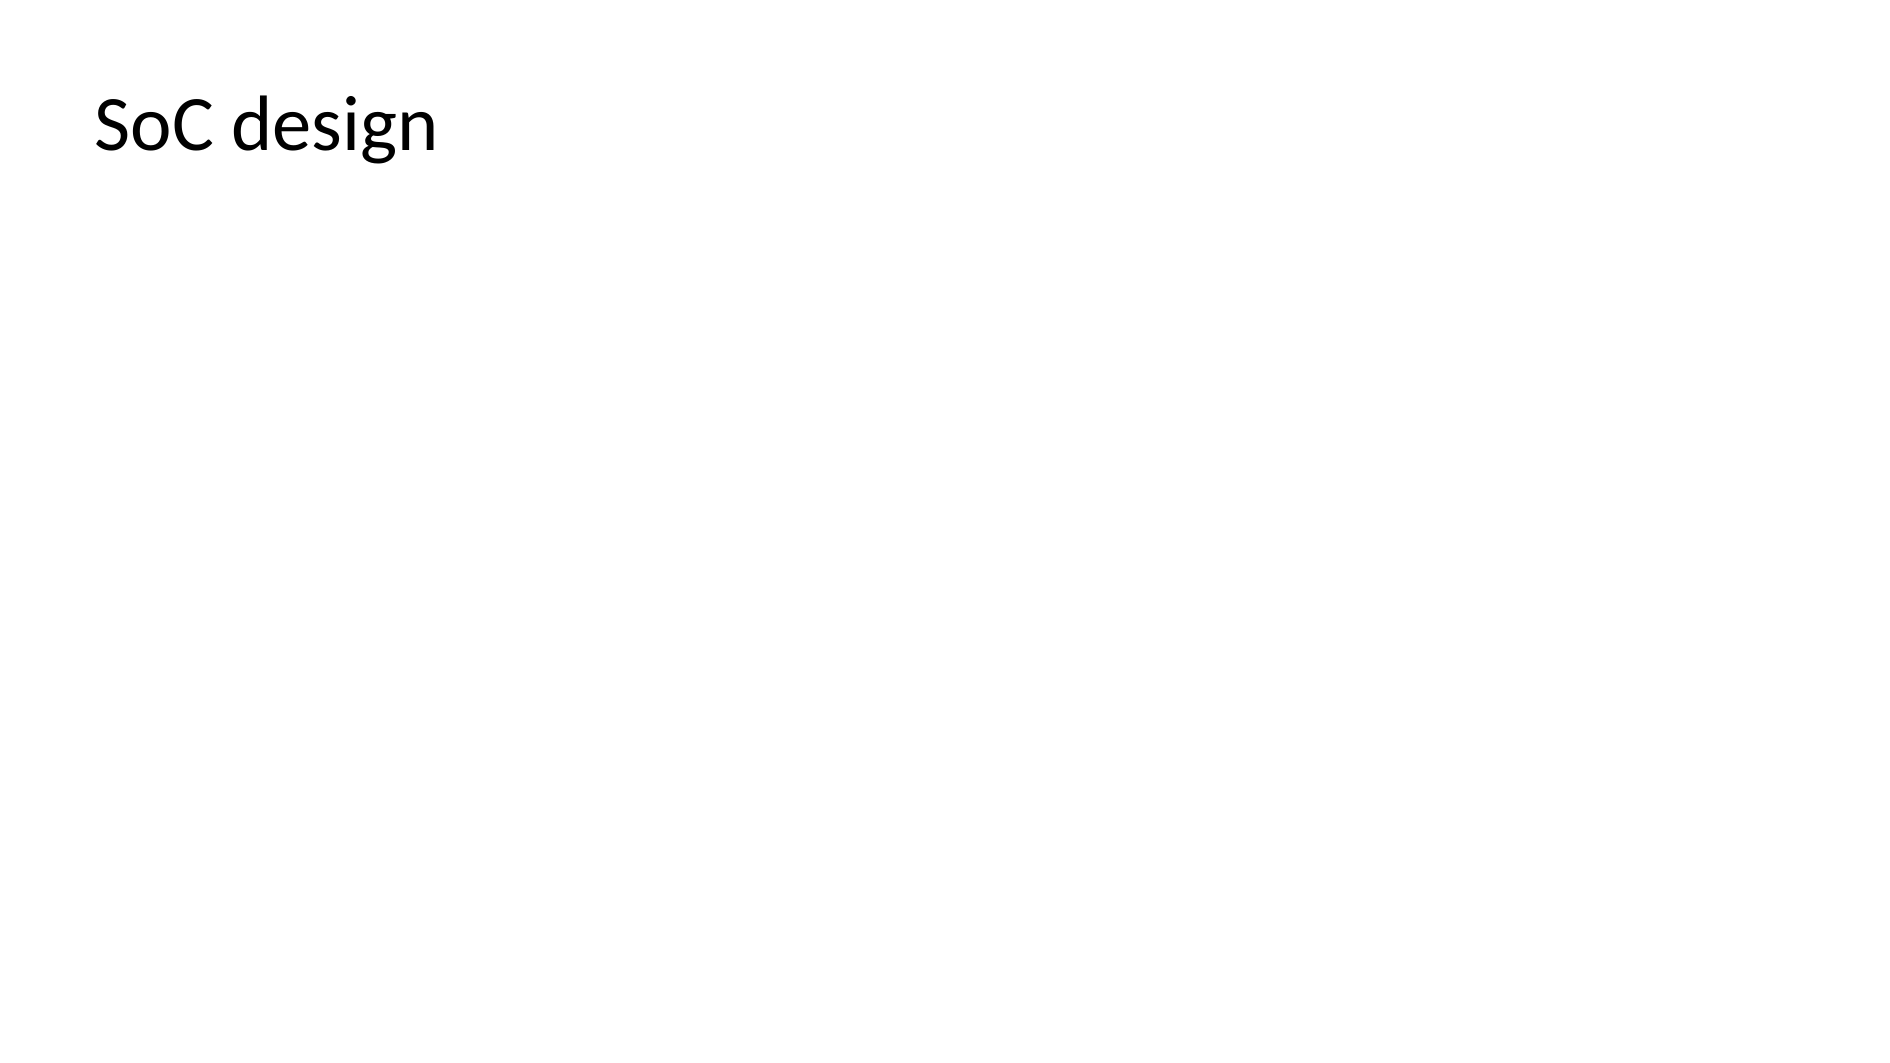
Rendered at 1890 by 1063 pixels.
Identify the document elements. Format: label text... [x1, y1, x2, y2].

title SoC design [94, 42, 1796, 220]
